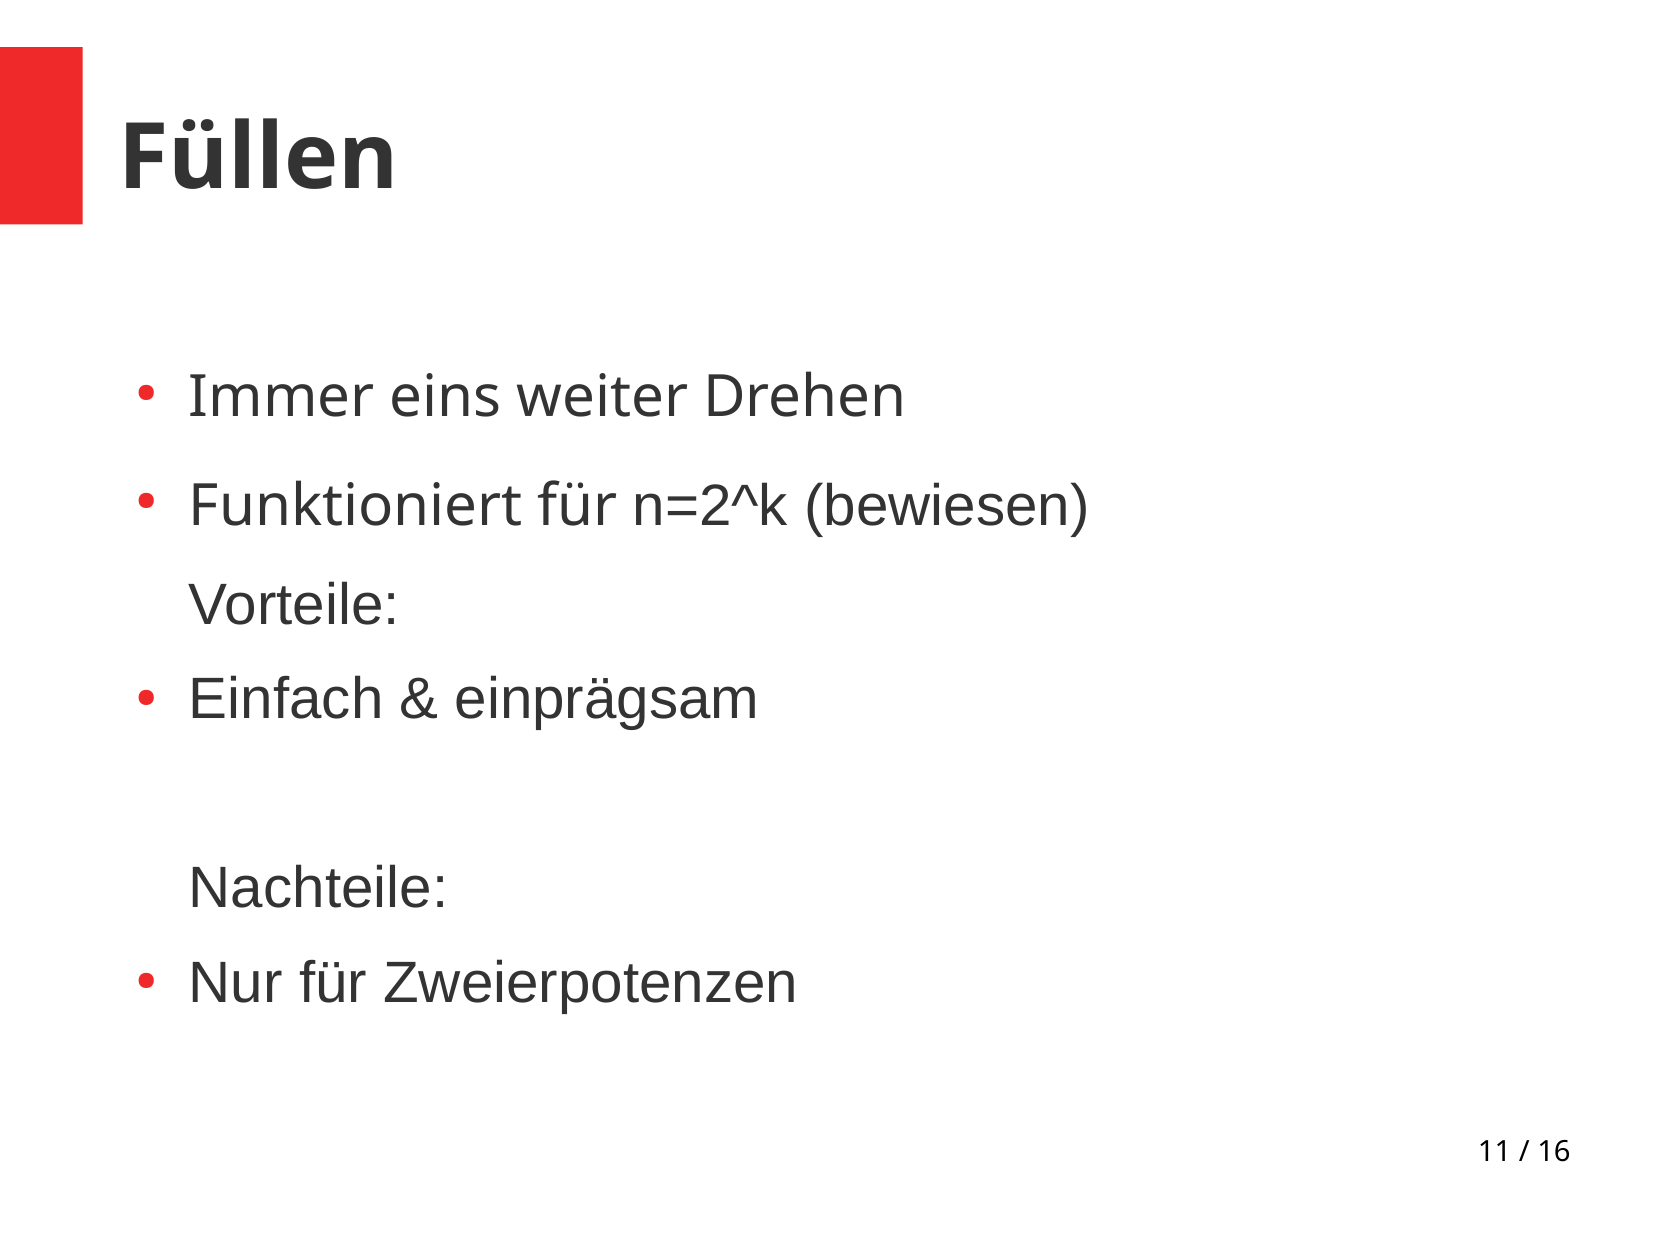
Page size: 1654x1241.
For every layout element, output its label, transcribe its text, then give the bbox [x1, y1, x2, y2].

title Füllen [118, 49, 1571, 257]
list Immer eins weiter Drehen Funktioniert für n=2^k (bewiesen) Vorteile: Einfach & einprägsam Nachteile: Nur für Zweierpotenzen [118, 354, 1536, 1074]
